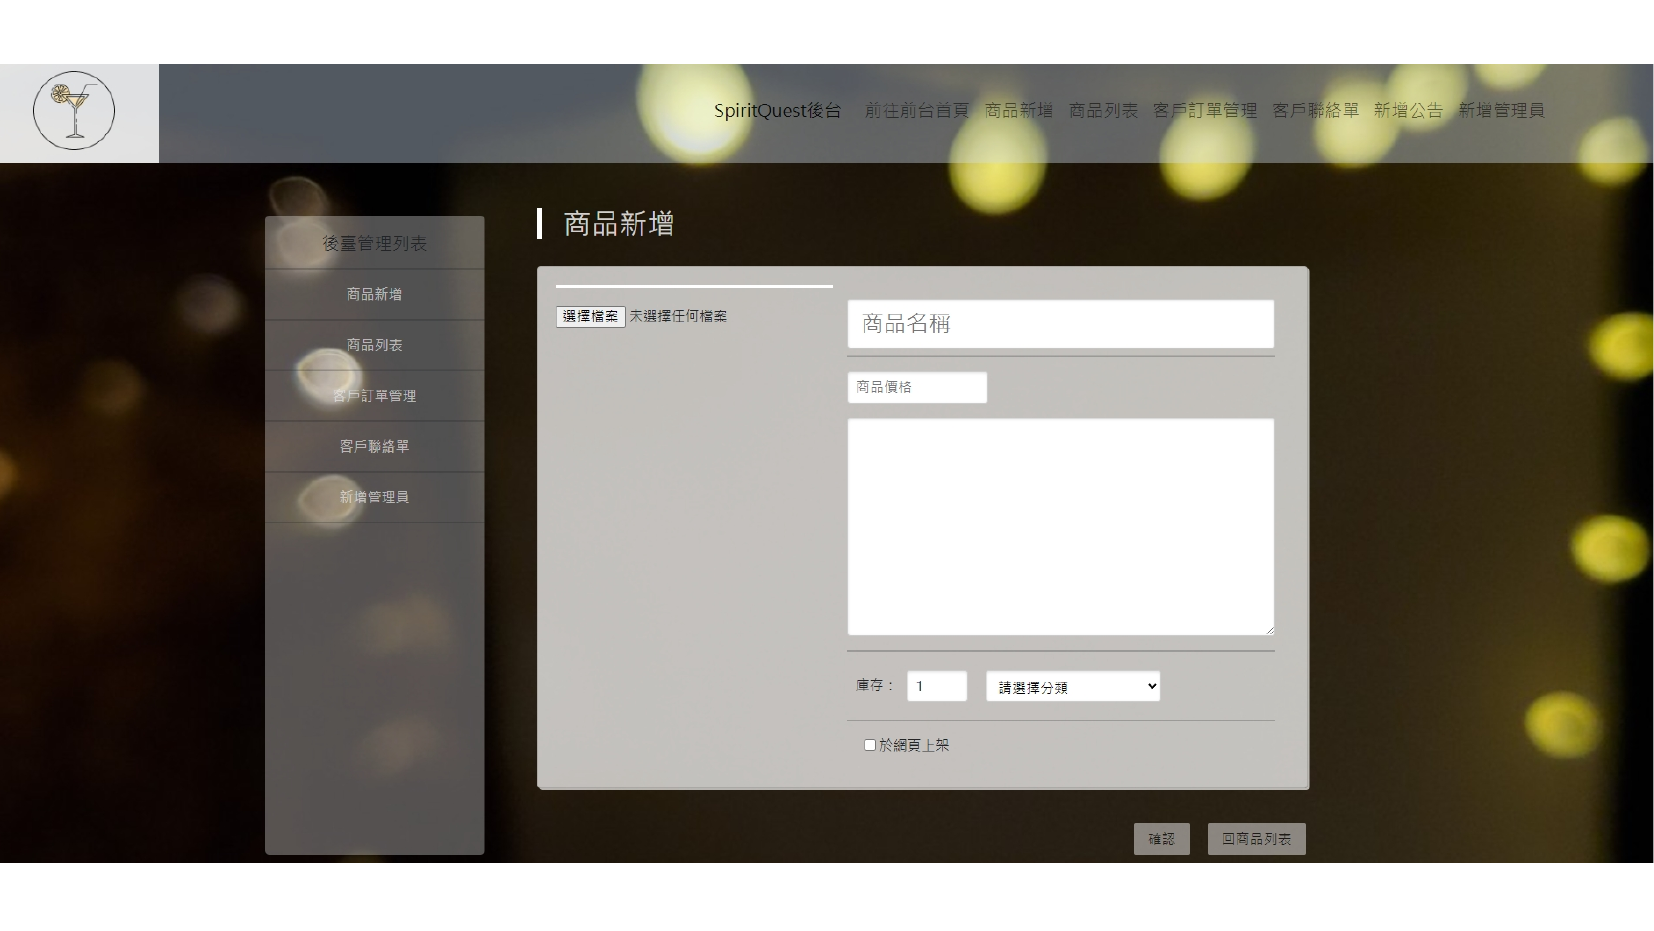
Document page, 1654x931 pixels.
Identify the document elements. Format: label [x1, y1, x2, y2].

picture [0, 64, 1654, 863]
